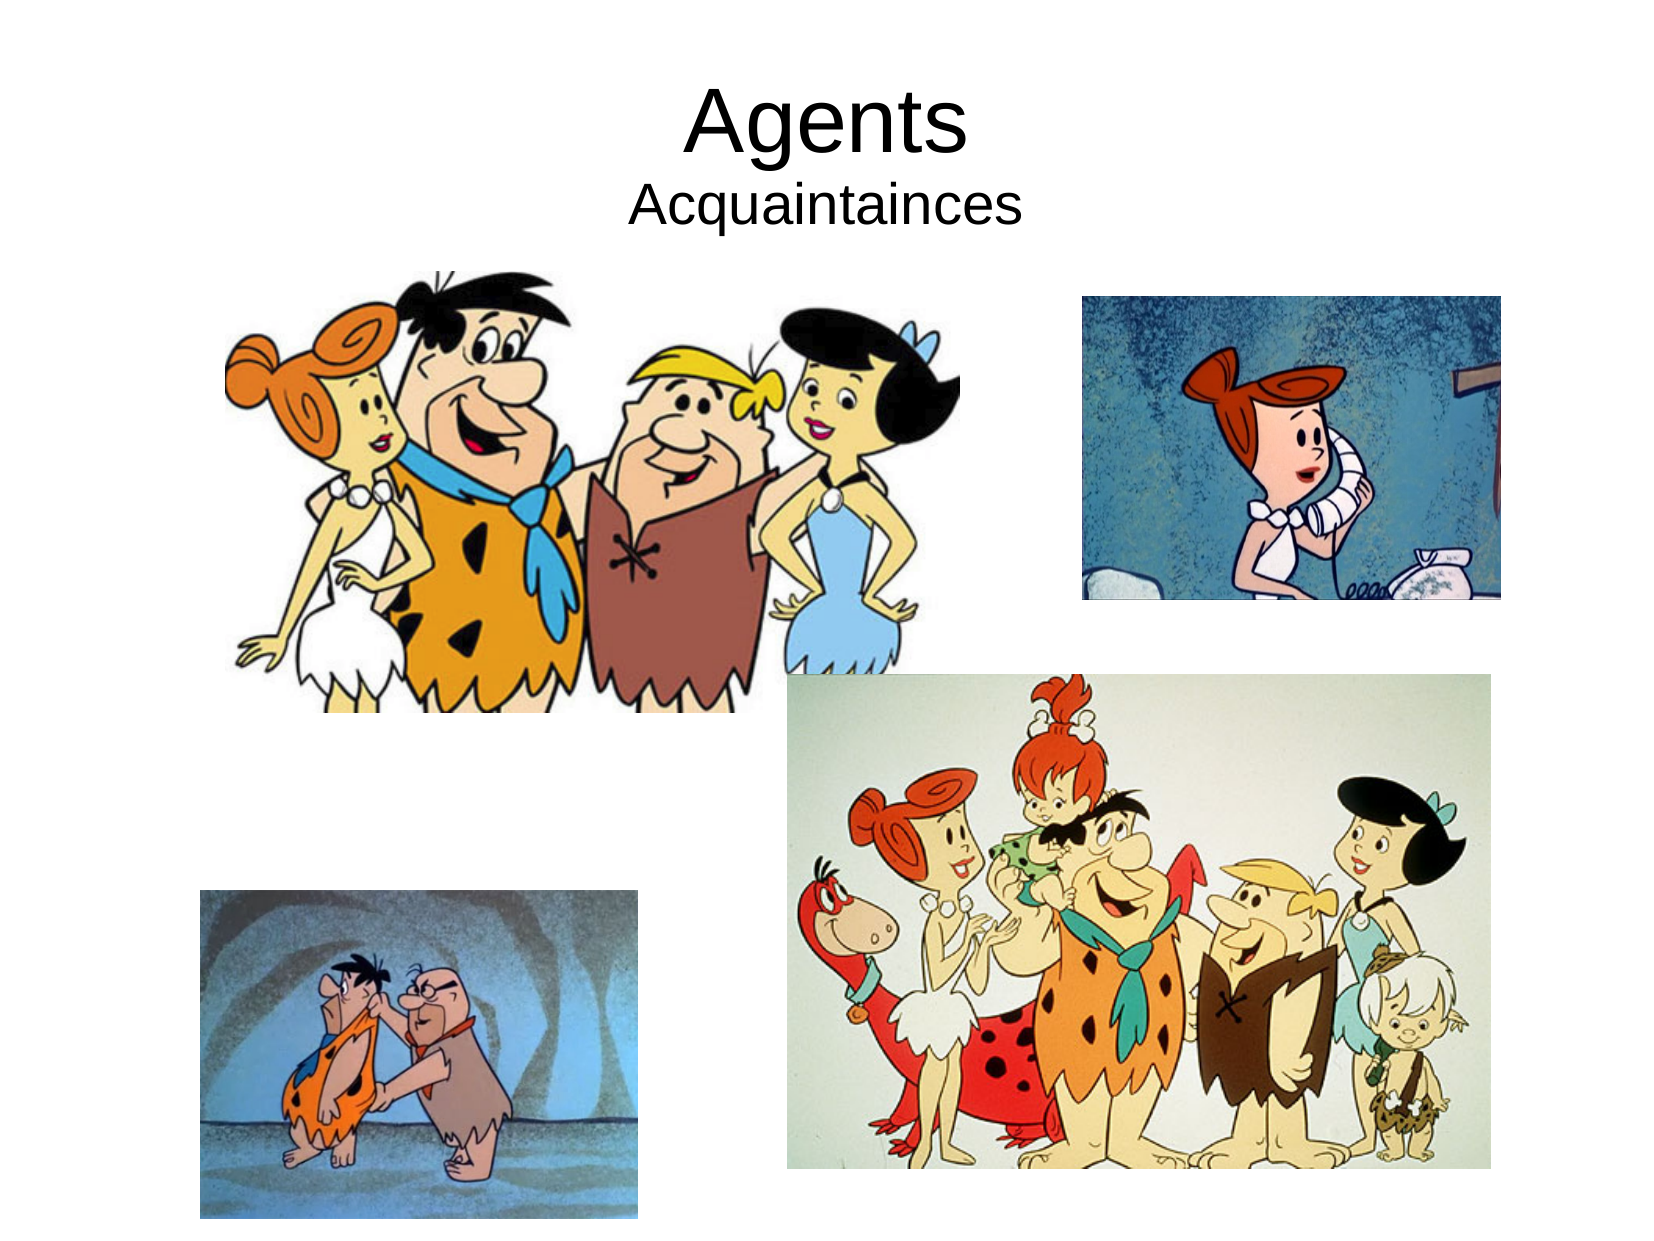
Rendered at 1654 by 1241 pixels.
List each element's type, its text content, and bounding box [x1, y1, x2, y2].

picture [200, 890, 638, 1219]
picture [1082, 296, 1501, 601]
title Agents Acquaintainces [82, 49, 1571, 257]
picture [225, 271, 1491, 1169]
